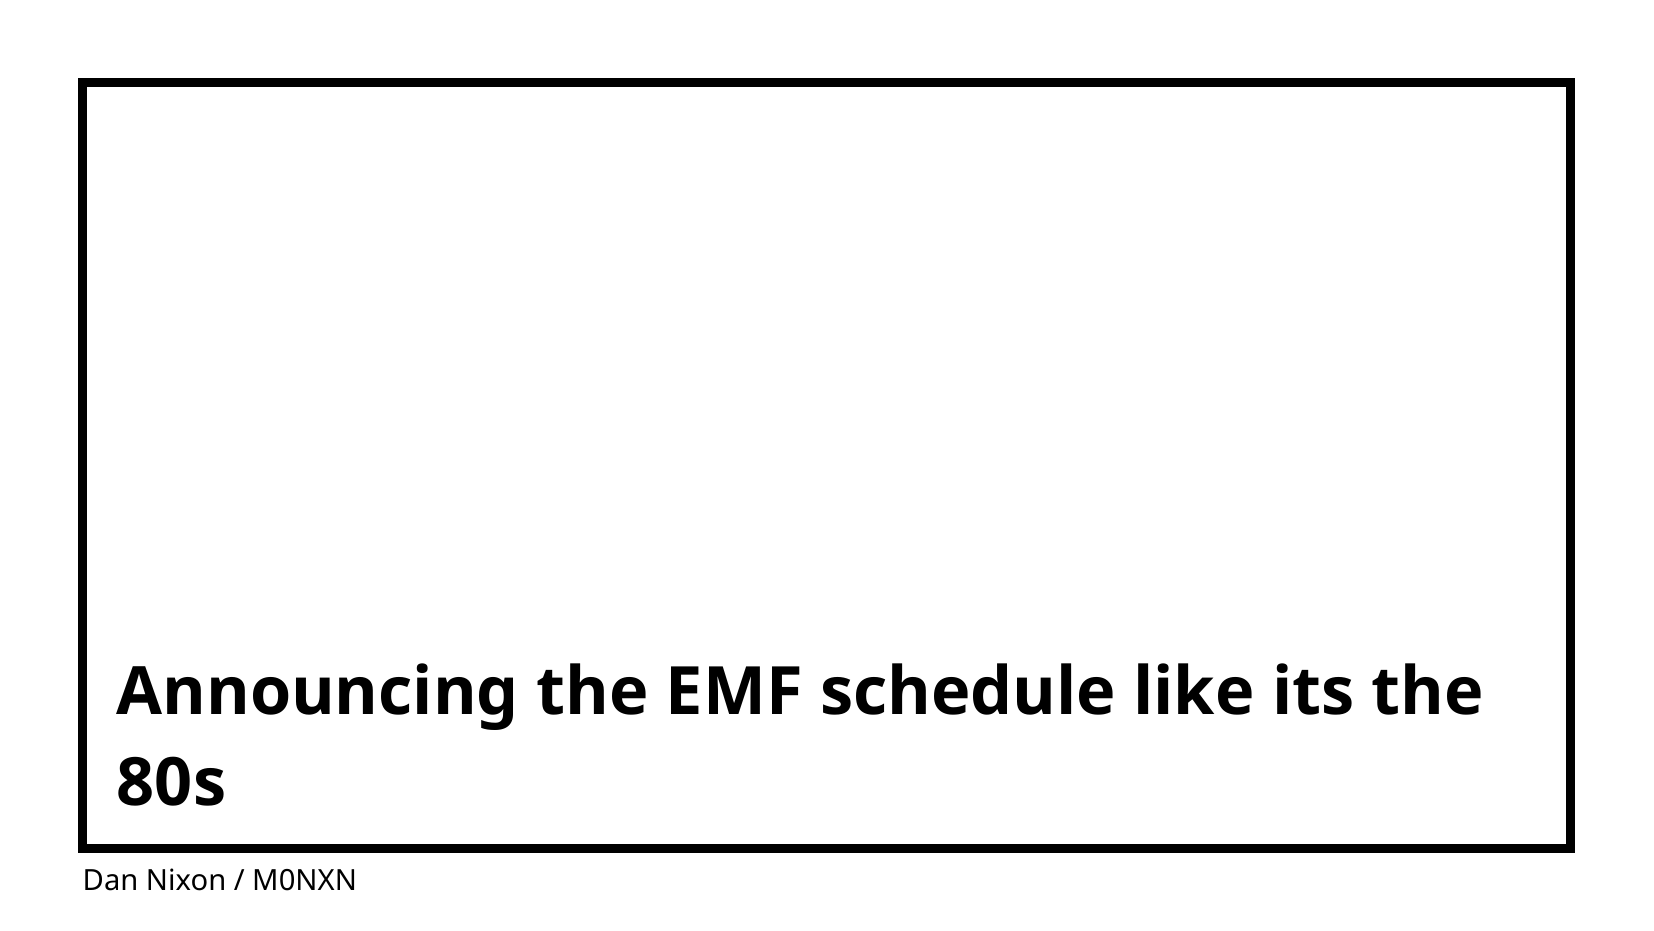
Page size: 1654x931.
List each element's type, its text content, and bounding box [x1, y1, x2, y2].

subtitle Announcing the EMF schedule like its the 80s [82, 82, 1571, 849]
